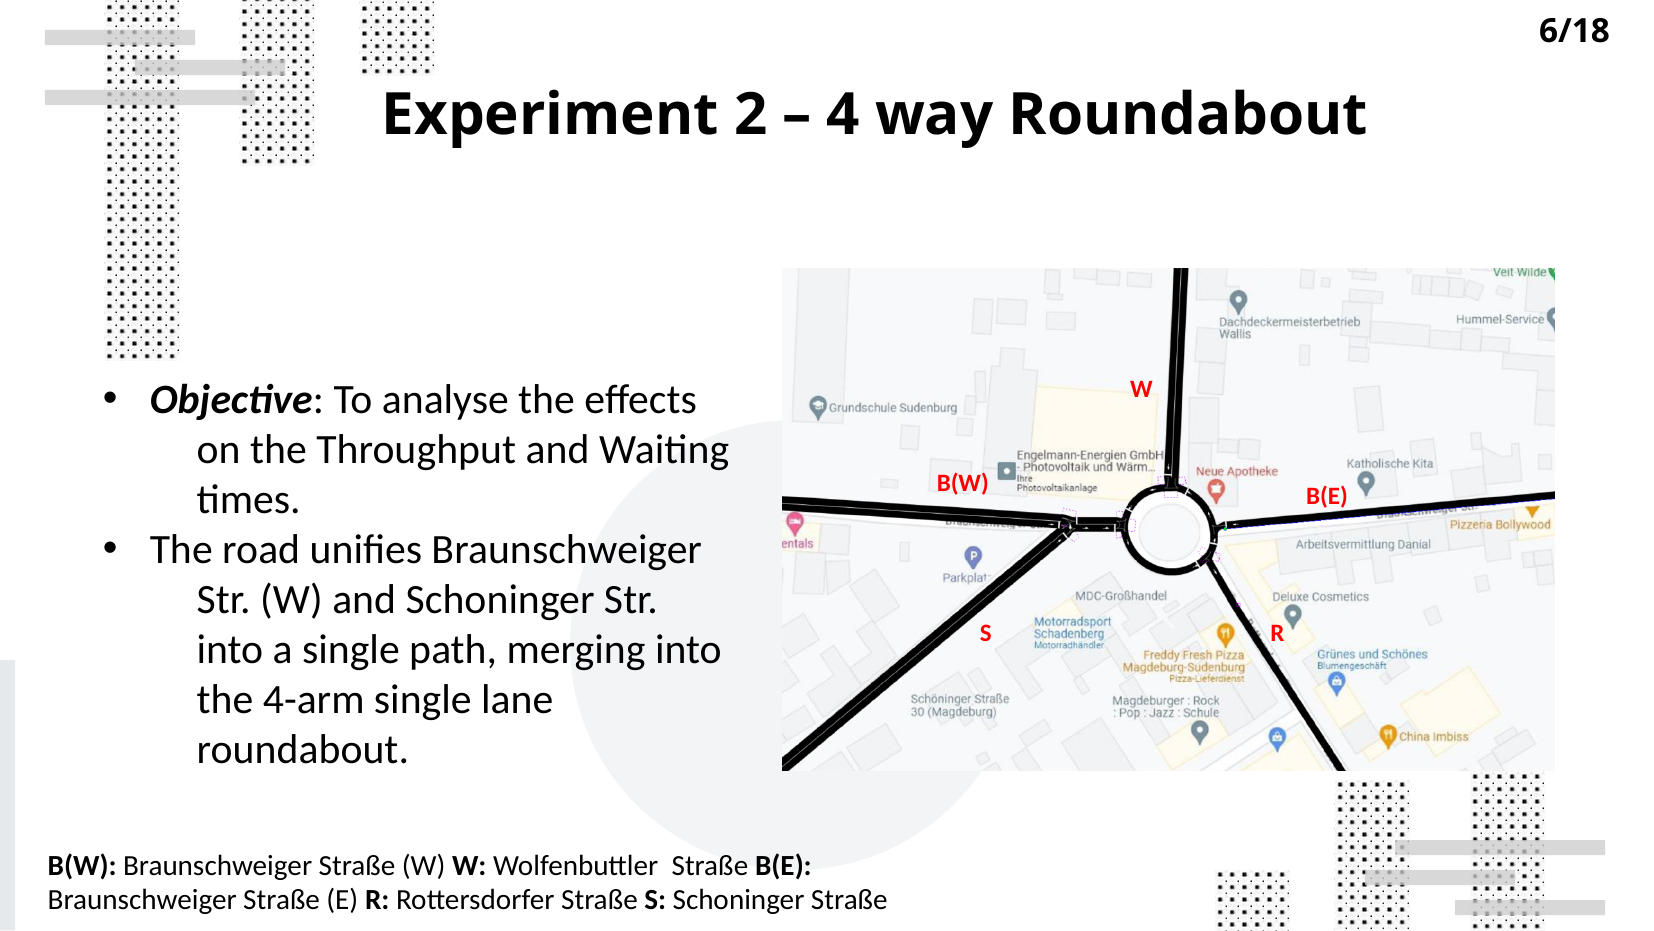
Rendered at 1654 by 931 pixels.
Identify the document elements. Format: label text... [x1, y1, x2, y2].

text_box B(W) [921, 459, 1006, 505]
text_box B(W): Braunschweiger Straße (W) W: Wolfenbuttler Straße B(E): Braunschweiger Straße (E) R: Rottersdorfer Straße S: Schoninger Straße [32, 838, 1006, 931]
text_box 6/18 [1524, 0, 1654, 57]
text_box R [1255, 608, 1300, 655]
text_box [0, 660, 16, 931]
text_box B(E) [1291, 471, 1364, 518]
text_box Objective: To analyse the effects on the Throughput and Waiting times. The road unifies Braunschweiger Str. (W) and Schoninger Str. into a single path, merging into the 4-arm single lane roundabout. [87, 364, 747, 734]
picture [782, 268, 1555, 771]
text_box Experiment 2 – 4 way Roundabout [366, 68, 1424, 155]
text_box W [1115, 364, 1169, 411]
text_box S [964, 608, 1007, 655]
